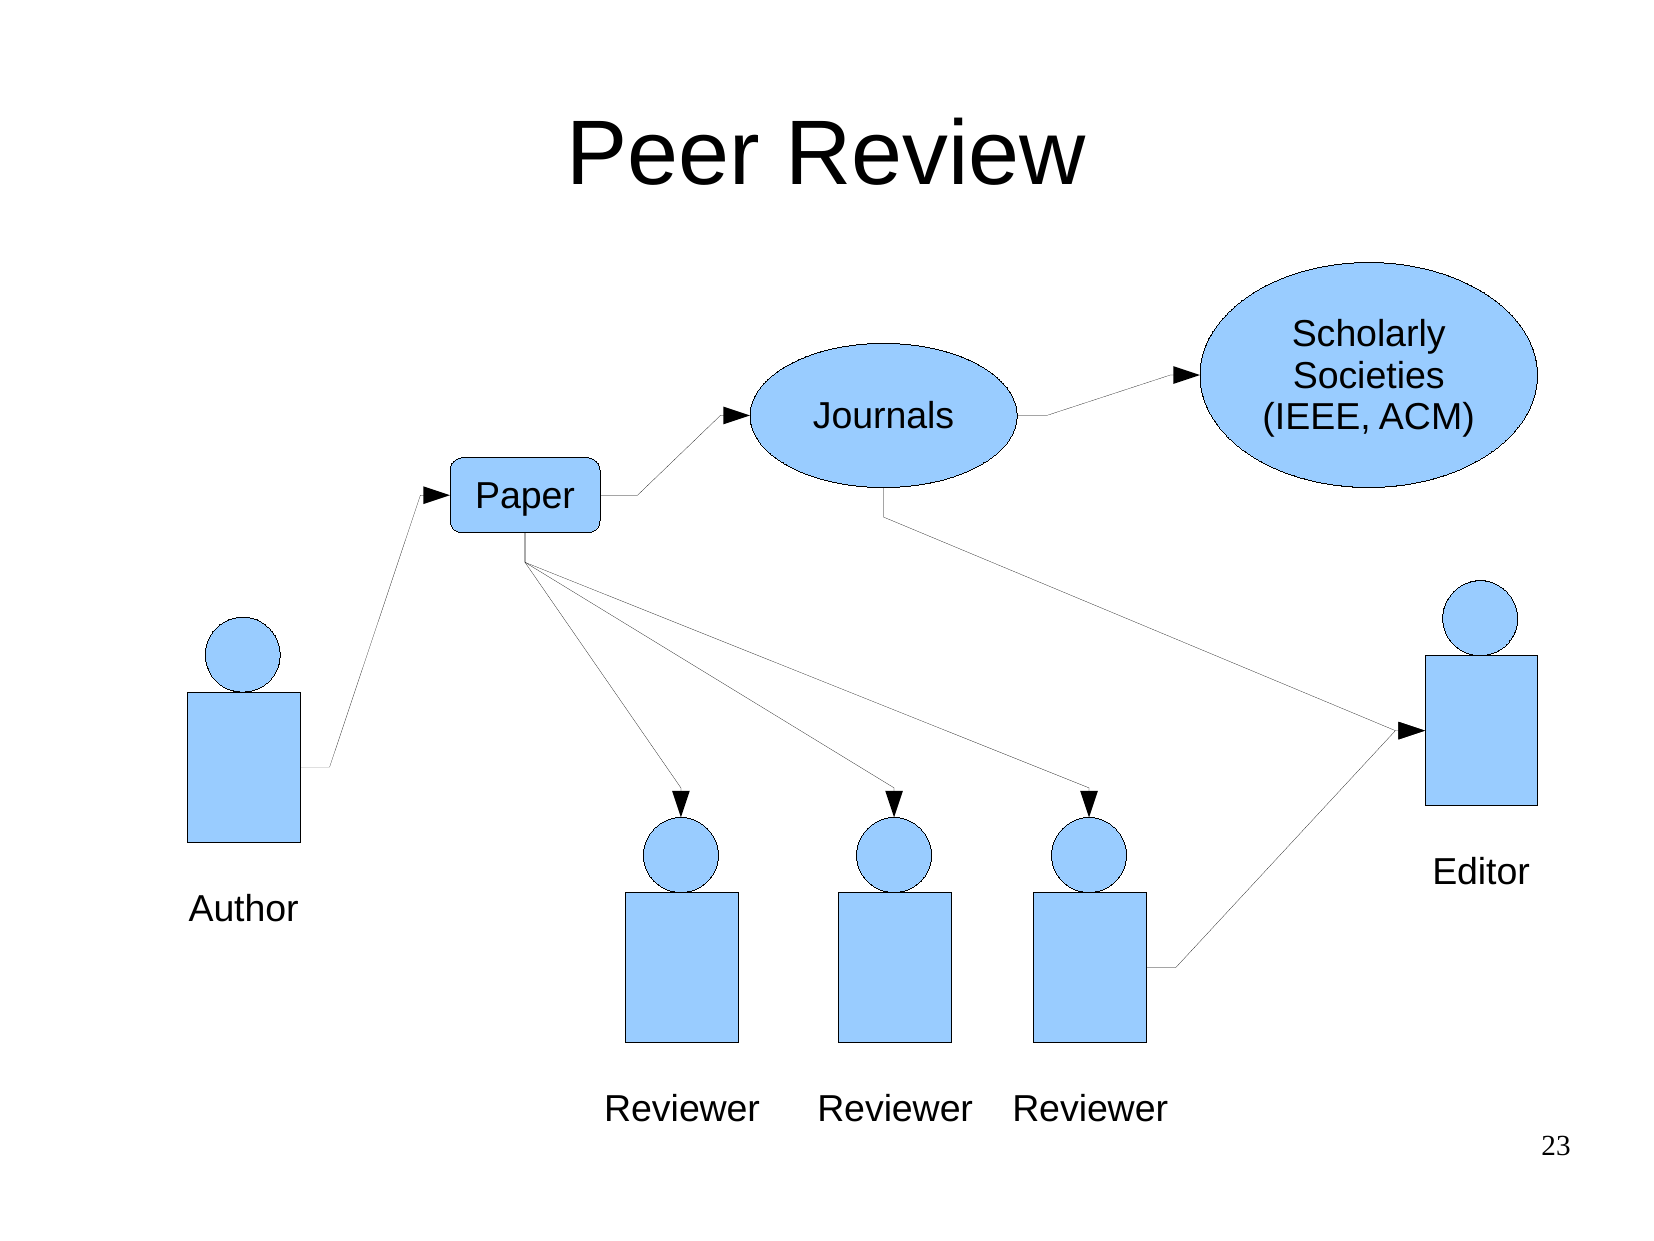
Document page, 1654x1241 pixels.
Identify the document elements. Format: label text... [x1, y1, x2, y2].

text_box Scholarly Societies (IEEE, ACM) [1200, 262, 1538, 488]
text_box Author [150, 879, 338, 937]
title Peer Review [82, 49, 1571, 257]
text_box Journals [750, 343, 1018, 488]
text_box [187, 617, 301, 843]
text_box [625, 817, 739, 1043]
text_box Editor [1387, 843, 1576, 900]
text_box [1033, 817, 1147, 1043]
text_box Paper [450, 457, 601, 533]
text_box [838, 817, 952, 1043]
text_box [1425, 580, 1538, 806]
text_box Reviewer [801, 1079, 989, 1137]
text_box Reviewer [996, 1079, 1184, 1137]
text_box Reviewer [588, 1079, 776, 1137]
